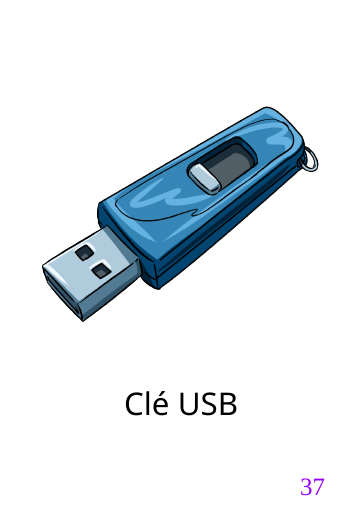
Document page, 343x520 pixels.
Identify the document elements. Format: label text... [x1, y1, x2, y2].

text_box Clé USB [51, 384, 311, 463]
picture [0, 41, 343, 384]
